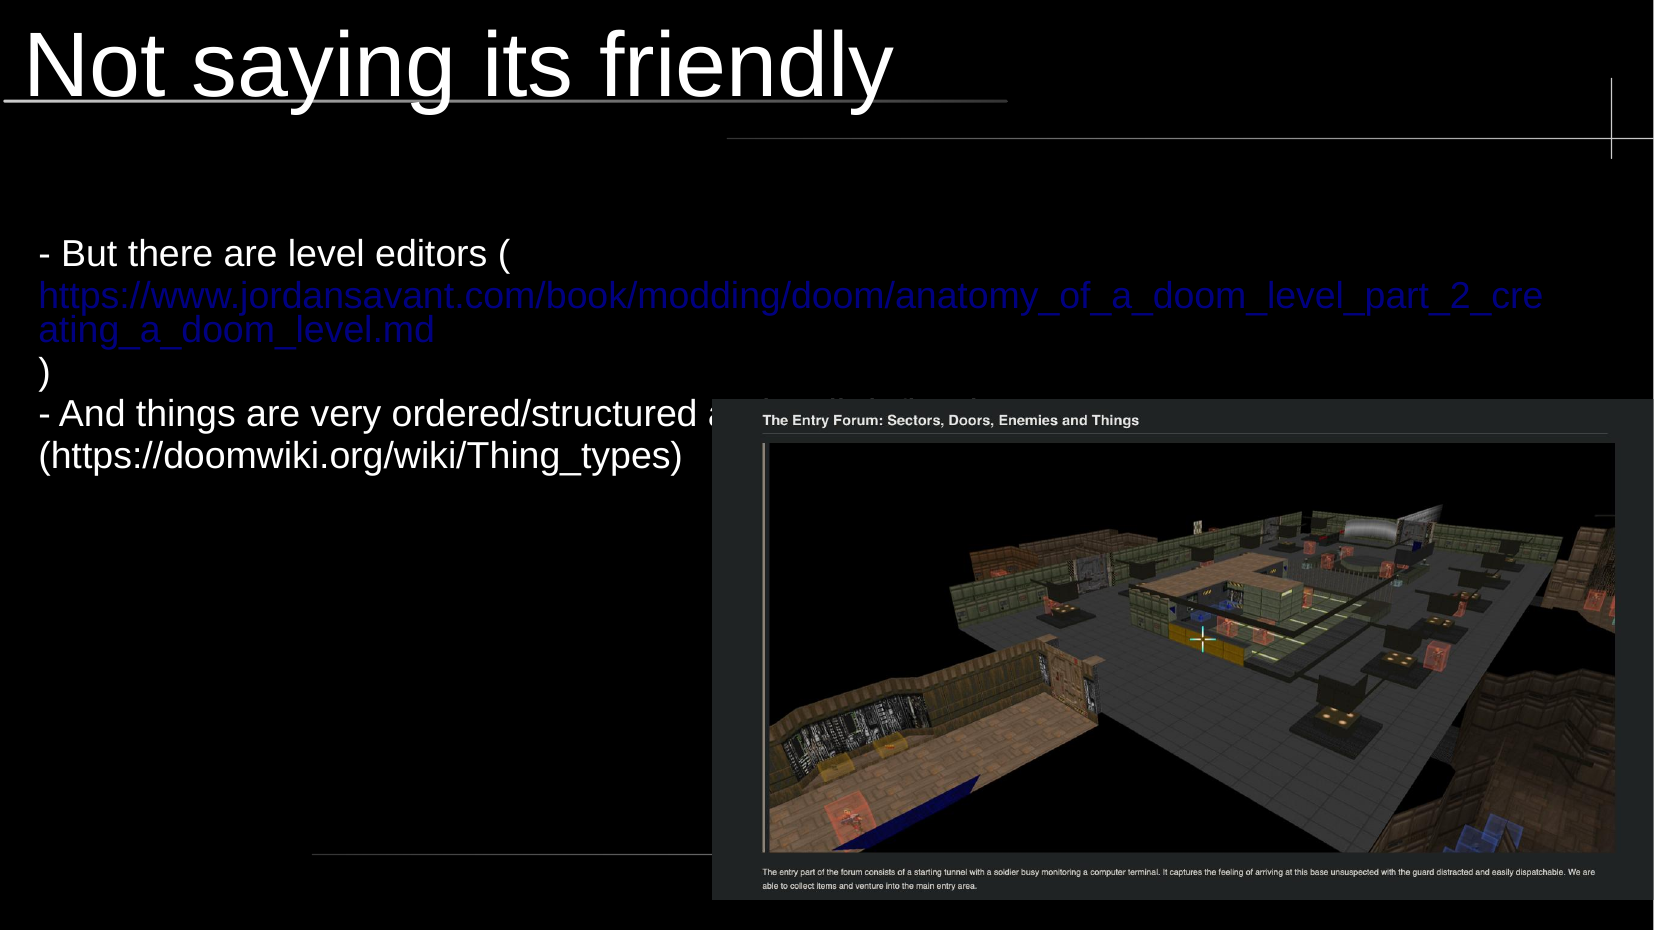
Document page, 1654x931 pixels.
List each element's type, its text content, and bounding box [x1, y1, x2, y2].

title Not saying its friendly [23, 11, 1589, 119]
picture [712, 399, 1654, 901]
text_box - But there are level editors (https://www.jordansavant.com/book/modding/doom/anatomy_of_a_doom_level_part_2_creating_a_doom_level.md) - And things are very ordered/structured and well defined (https://doomwiki.org/wiki/Thing_types) [23, 225, 1562, 638]
